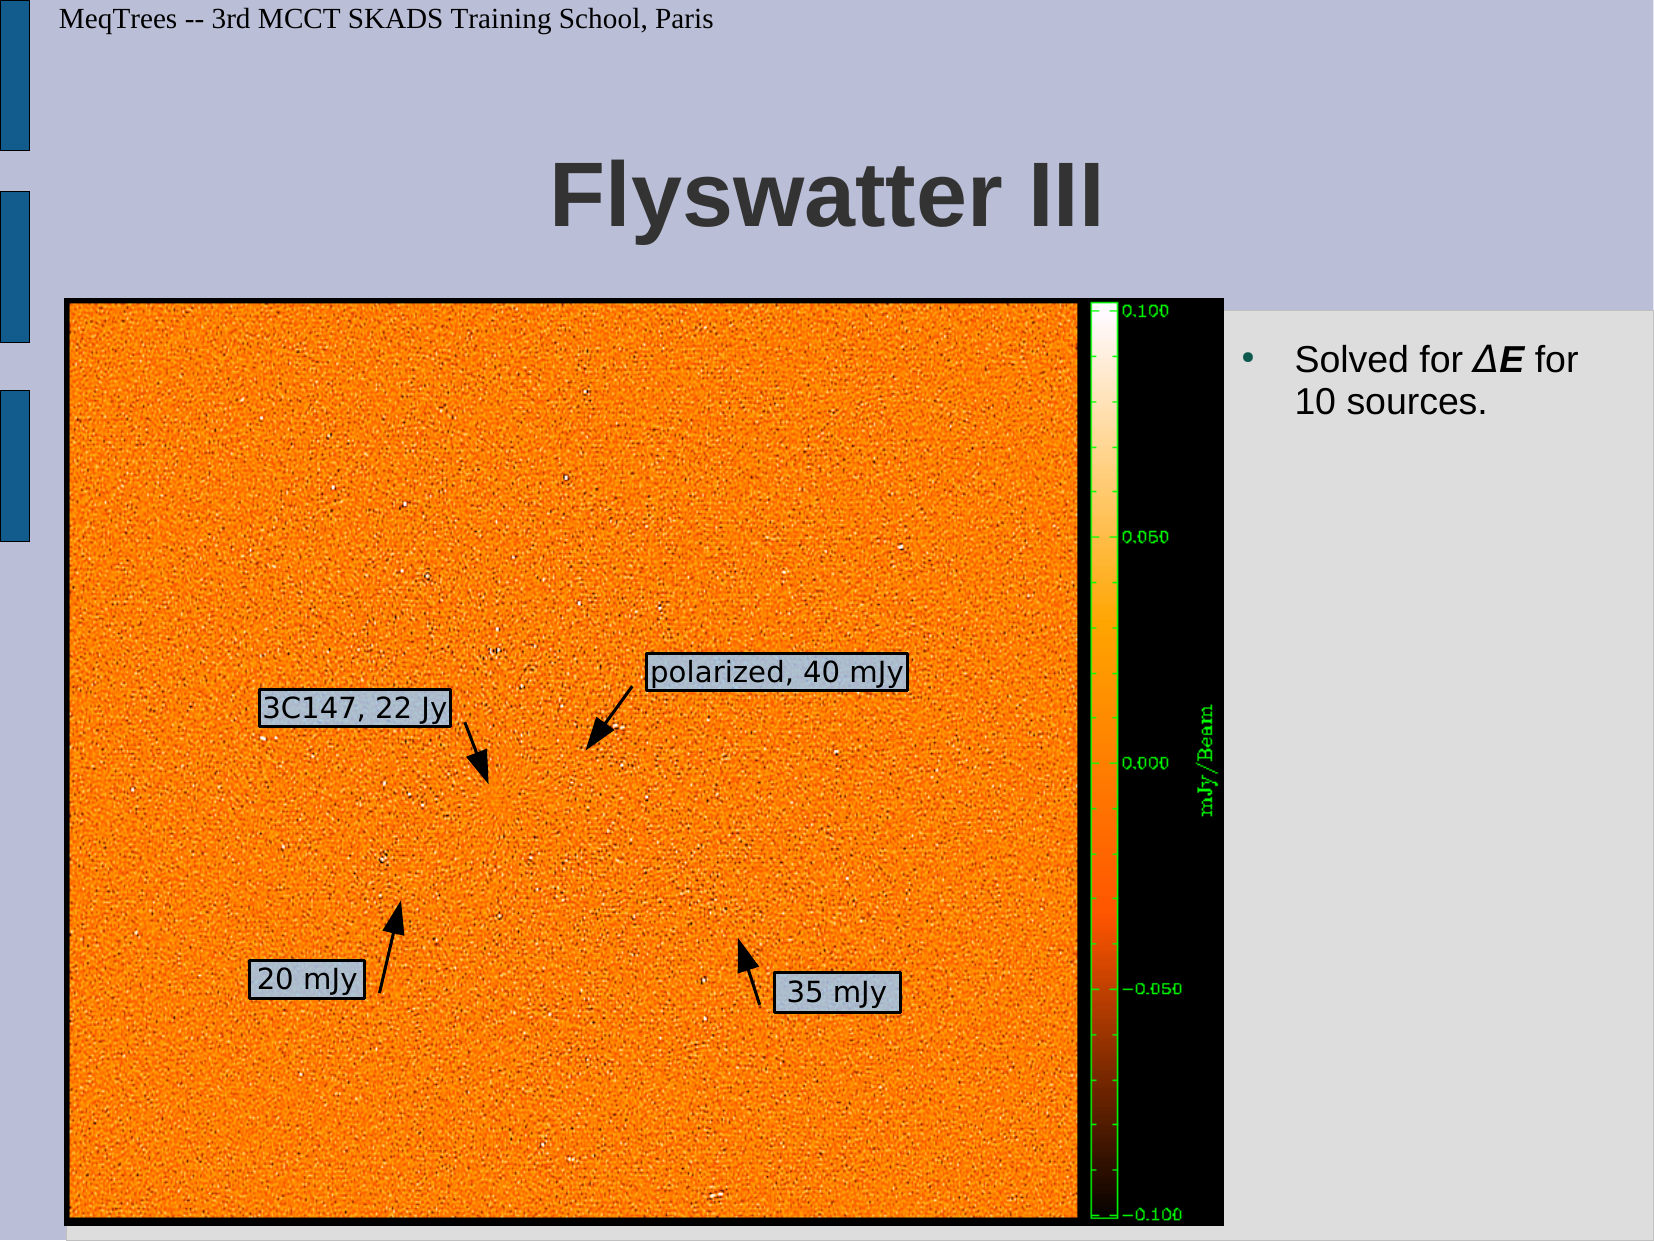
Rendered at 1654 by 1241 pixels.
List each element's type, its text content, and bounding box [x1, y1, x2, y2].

list Solved for ΔE for 10 sources. [1223, 337, 1654, 1163]
text_box 35 mJy [774, 972, 900, 1013]
title Flyswatter III [121, 91, 1534, 299]
text_box 3C147, 22 Jy [260, 690, 450, 727]
text_box polarized, 40 mJy [647, 654, 907, 691]
text_box 20 mJy [249, 960, 365, 998]
picture [64, 298, 1224, 1226]
